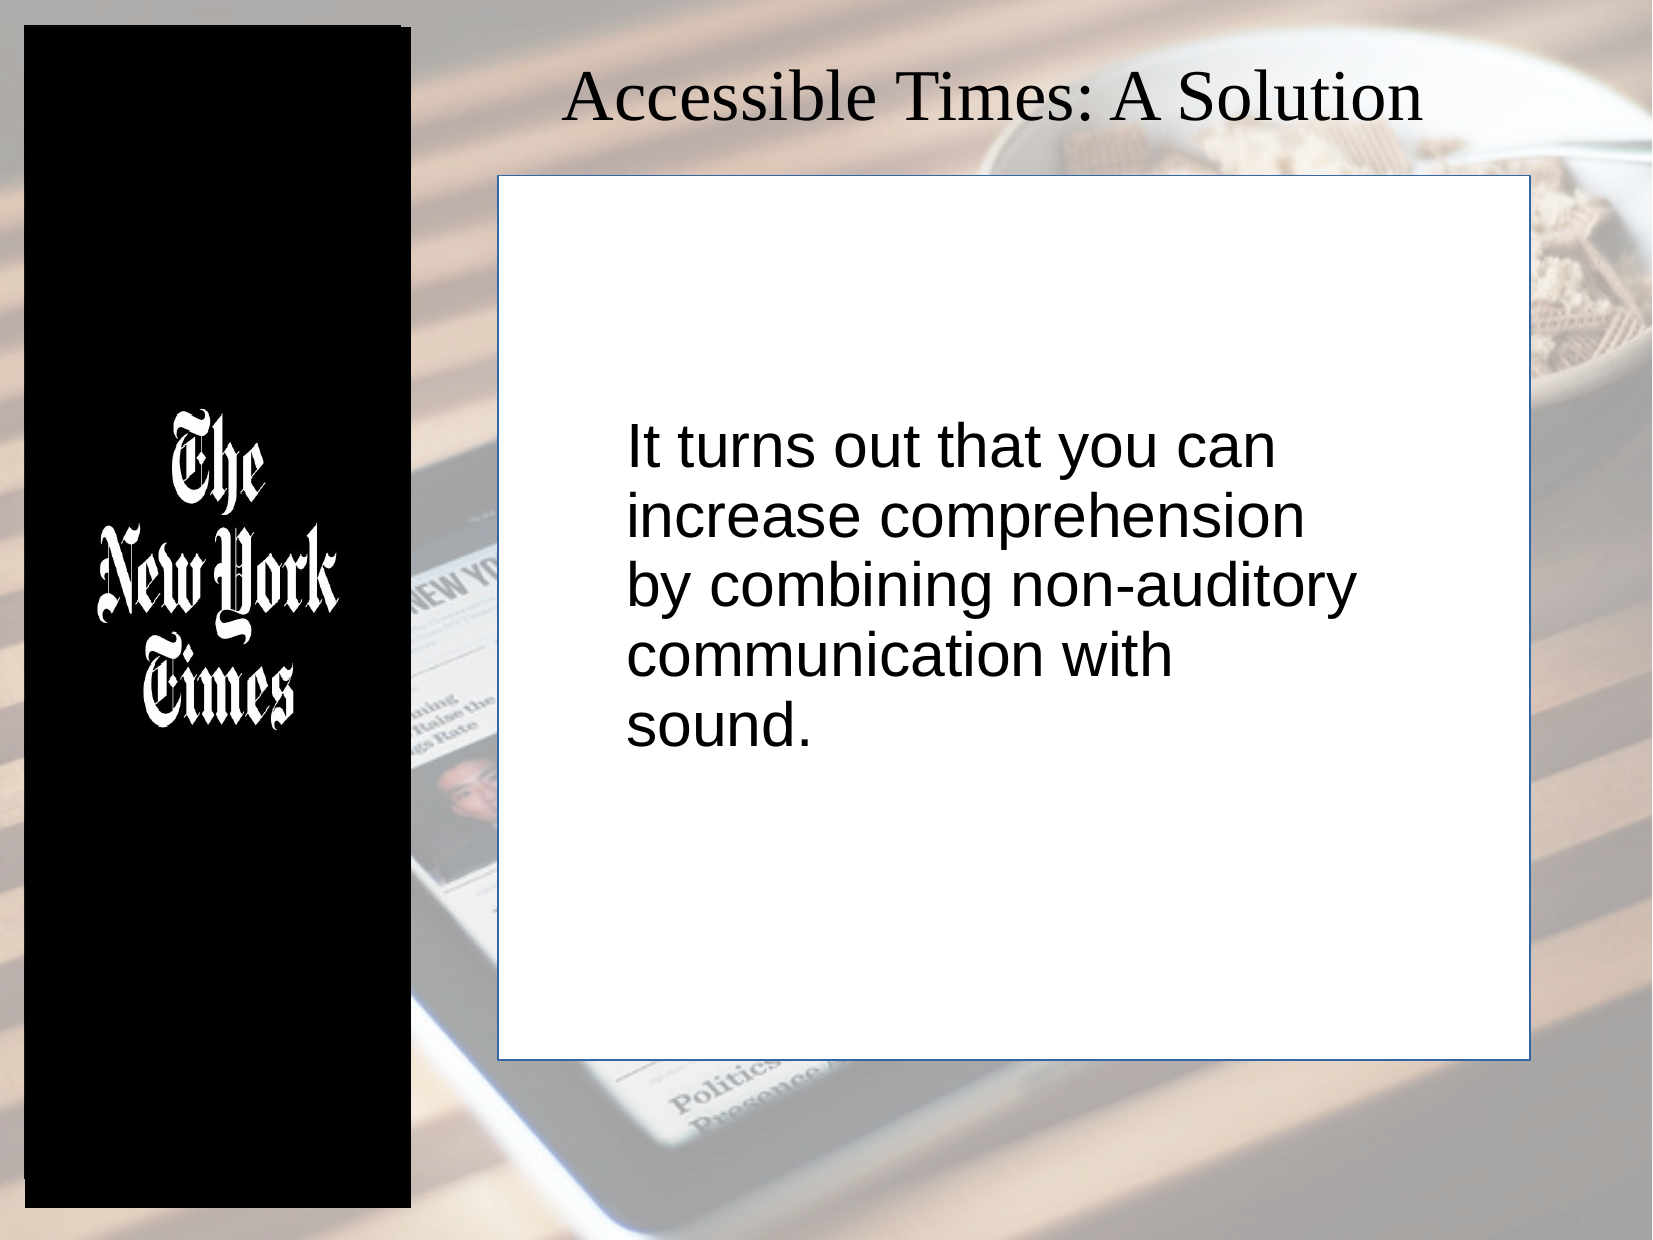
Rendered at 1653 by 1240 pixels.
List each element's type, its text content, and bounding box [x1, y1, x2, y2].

text_box It turns out that you can increase comprehension by combining non-auditory communication with sound. [618, 404, 1369, 768]
text_box Accessible Times: A Solution [554, 48, 1432, 145]
picture [0, 0, 1653, 1240]
